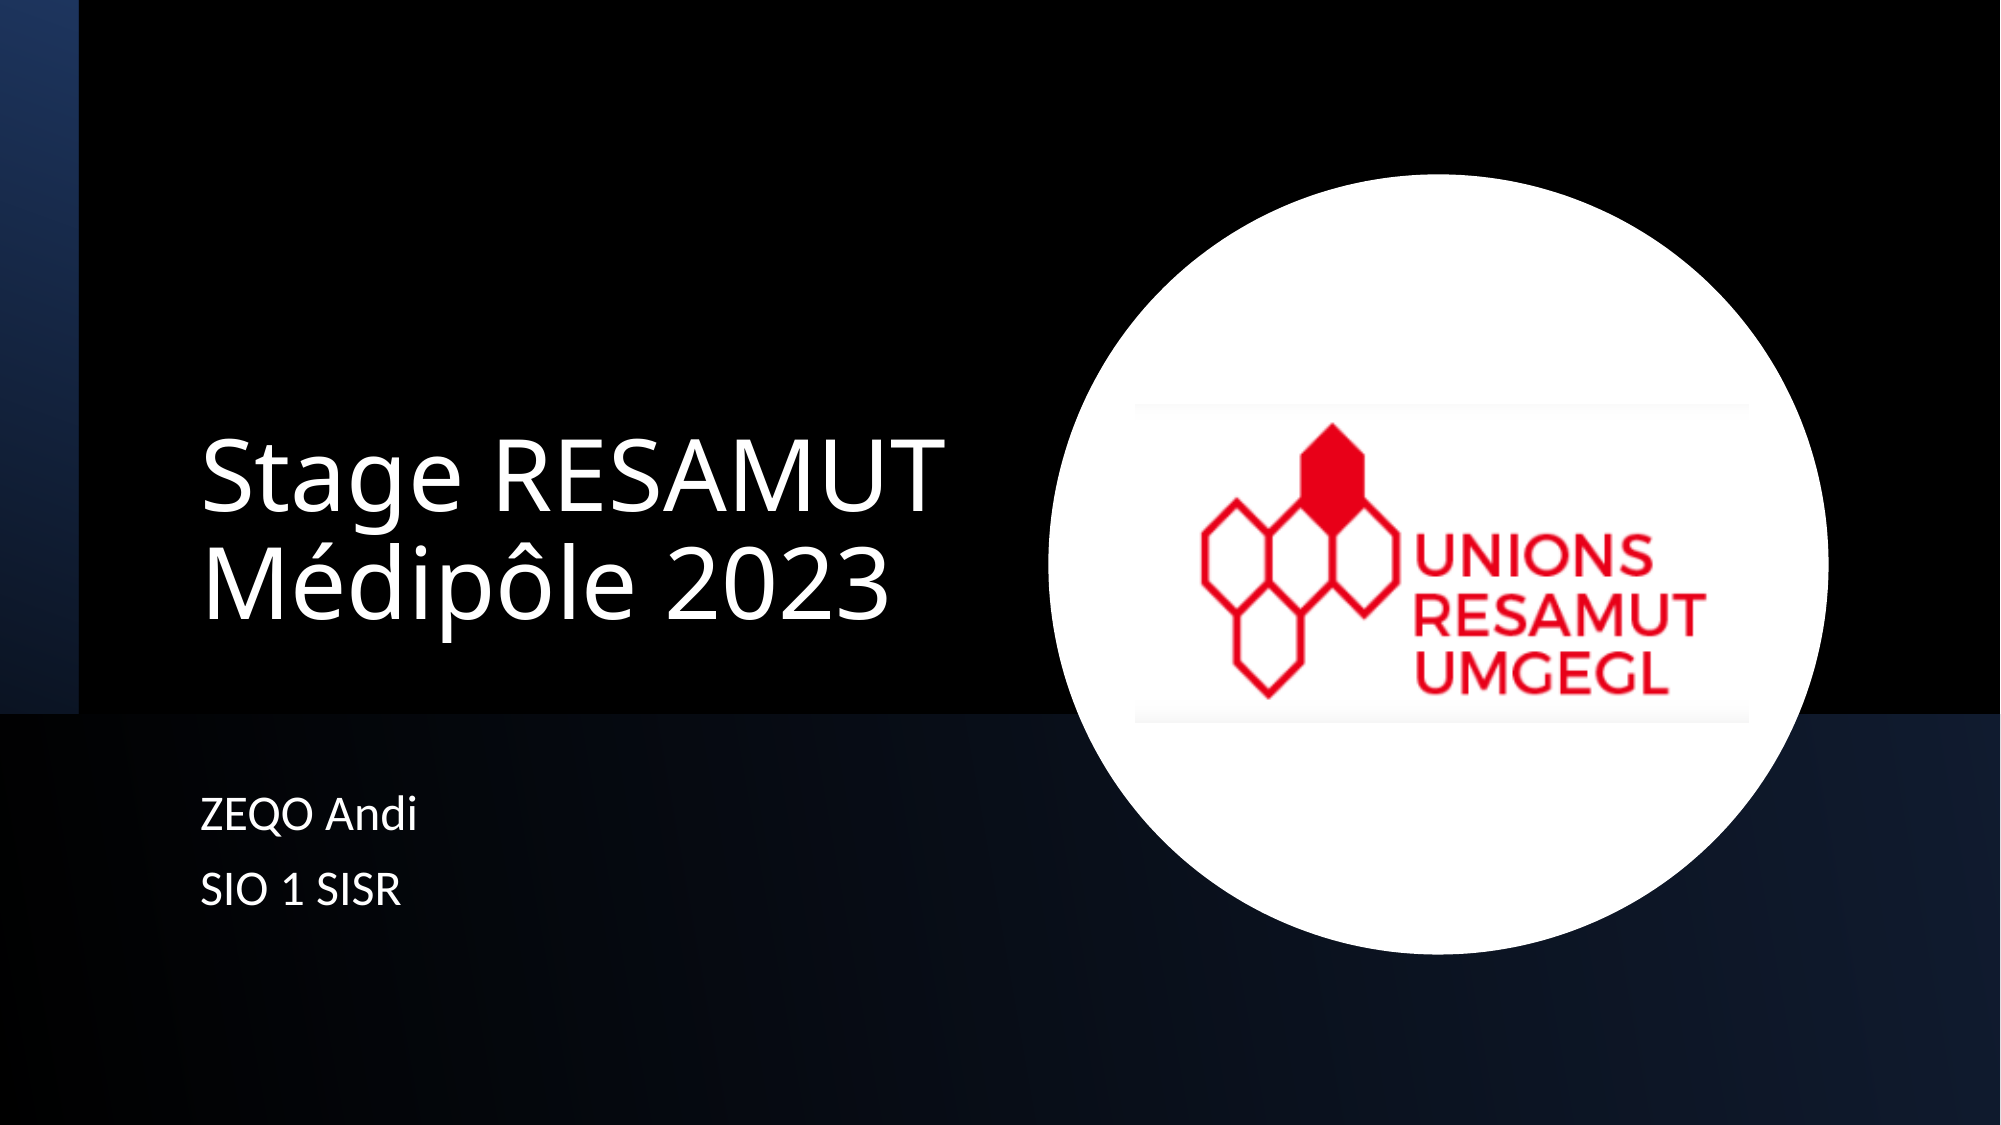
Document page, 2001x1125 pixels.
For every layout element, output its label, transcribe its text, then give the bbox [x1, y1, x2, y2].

title Stage RESAMUT Médipôle 2023 [184, 140, 964, 649]
subtitle ZEQO Andi SIO 1 SISR [184, 780, 906, 985]
text_box [0, 0, 2000, 1125]
picture [1135, 404, 1749, 723]
